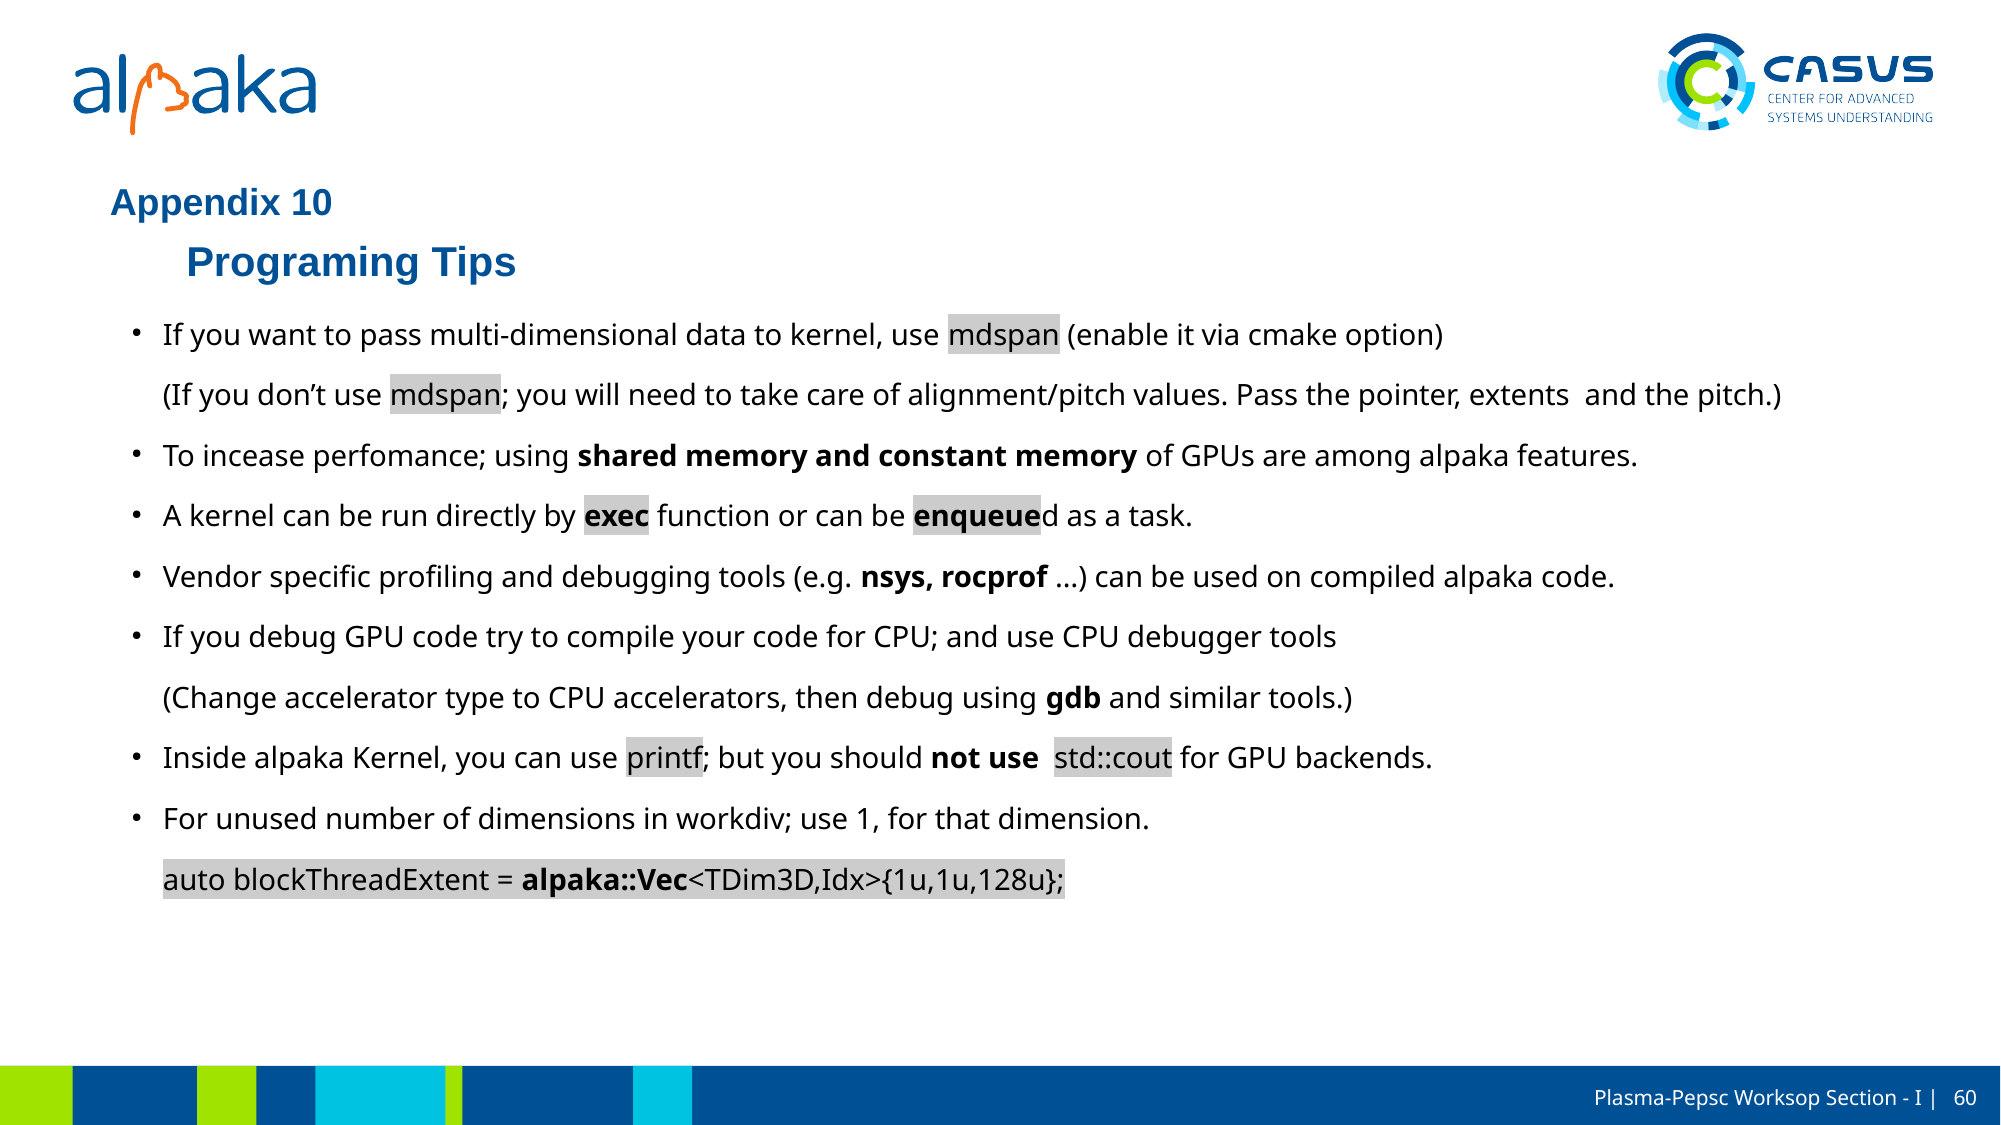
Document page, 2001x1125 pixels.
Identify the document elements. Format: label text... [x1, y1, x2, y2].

text_box Programing Tips [171, 231, 854, 340]
picture [72, 53, 317, 136]
list If you want to pass multi-dimensional data to kernel, use mdspan (enable it via cmake option) (If you don’t use mdspan; you will need to take care of alignment/pitch values. Pass the pointer, extents and the pitch.) To incease perfomance; using shared memory and constant memory of GPUs are among alpaka features. A kernel can be run directly by exec function or can be enqueued as a task. Vendor specific profiling and debugging tools (e.g. nsys, rocprof …) can be used on compiled alpaka code. If you debug GPU code try to compile your code for CPU; and use CPU debugger tools (Change accelerator type to CPU accelerators, then debug using gdb and similar tools.) Inside alpaka Kernel, you can use printf; but you should not use std::cout for GPU backends. For unused number of dimensions in workdiv; use 1, for that dimension. auto blockThreadExtent = alpaka::Vec<TDim3D,Idx>{1u,1u,128u}; [131, 253, 1784, 945]
picture [1658, 33, 1933, 131]
text_box Appendix 10 [95, 174, 392, 273]
